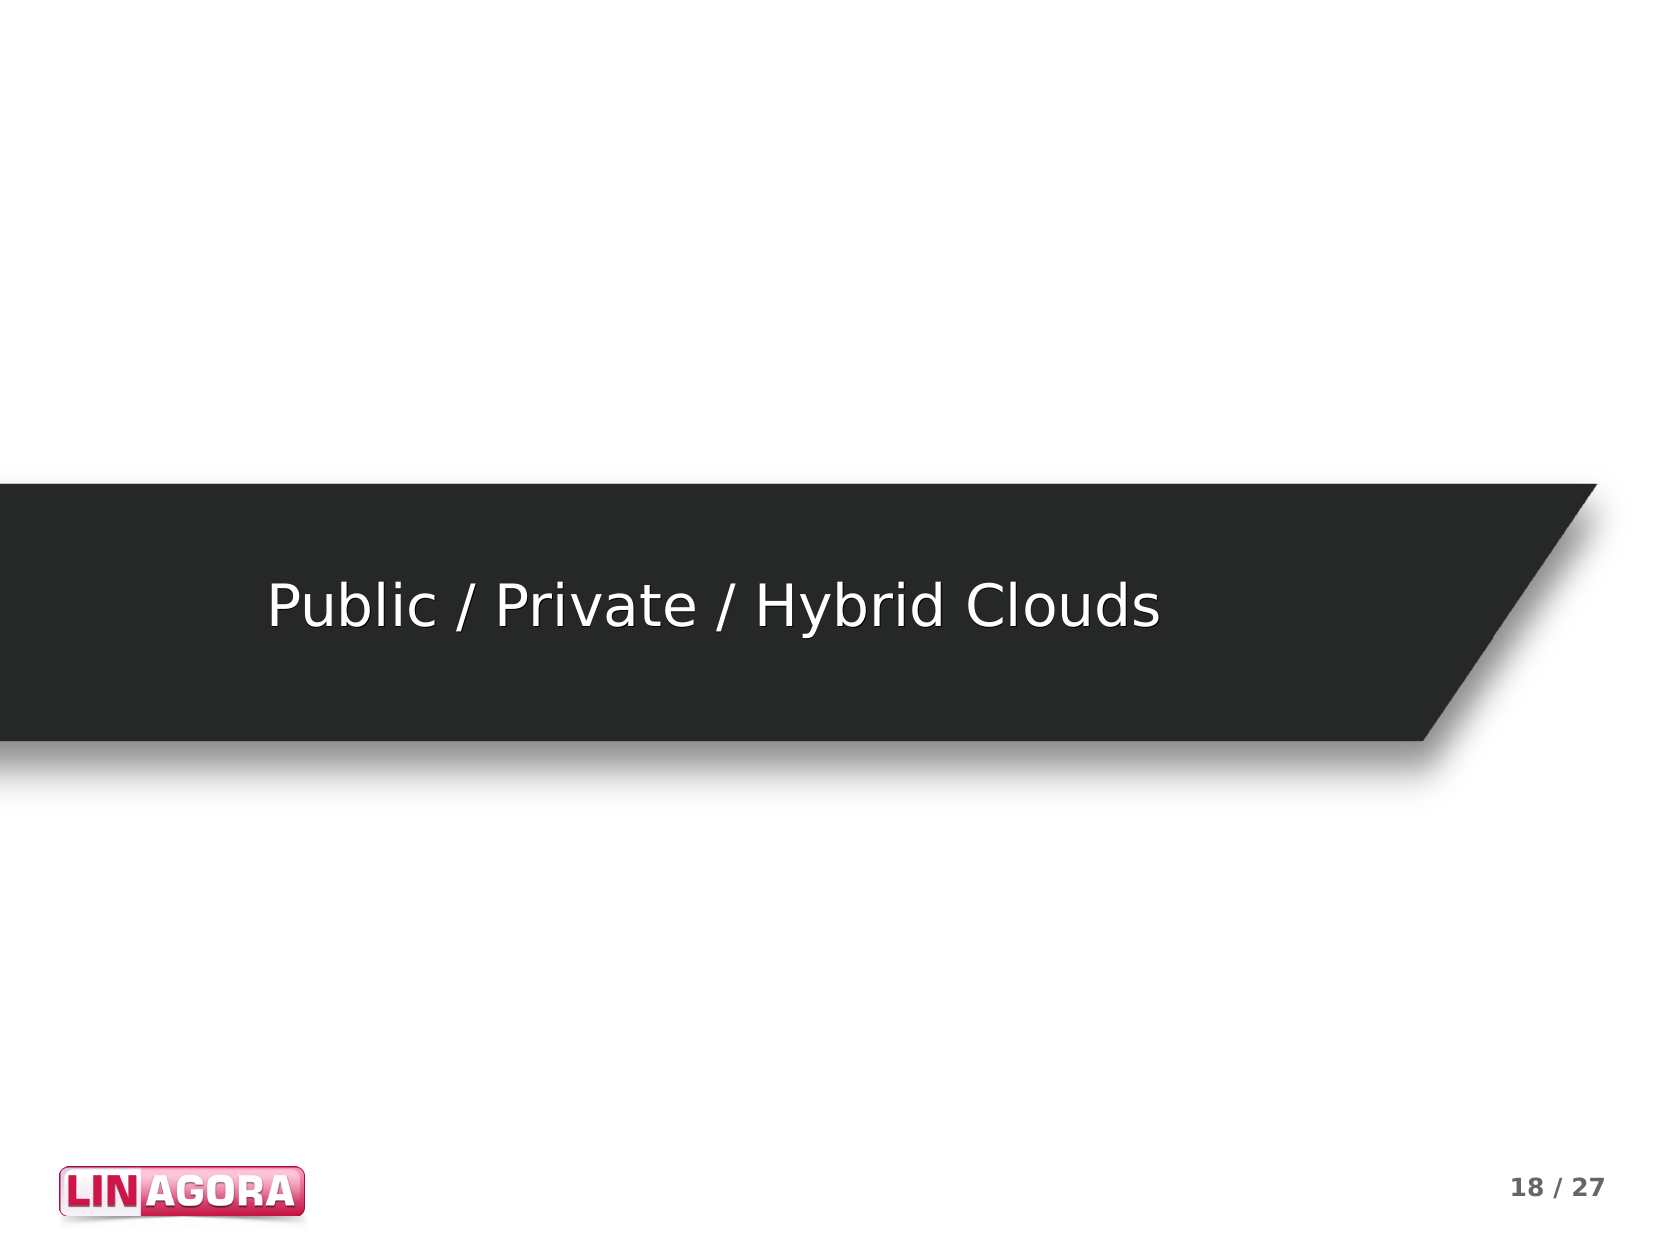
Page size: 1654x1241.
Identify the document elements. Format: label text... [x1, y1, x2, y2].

picture [59, 1166, 308, 1229]
title Public / Private / Hybrid Clouds [82, 460, 1347, 686]
